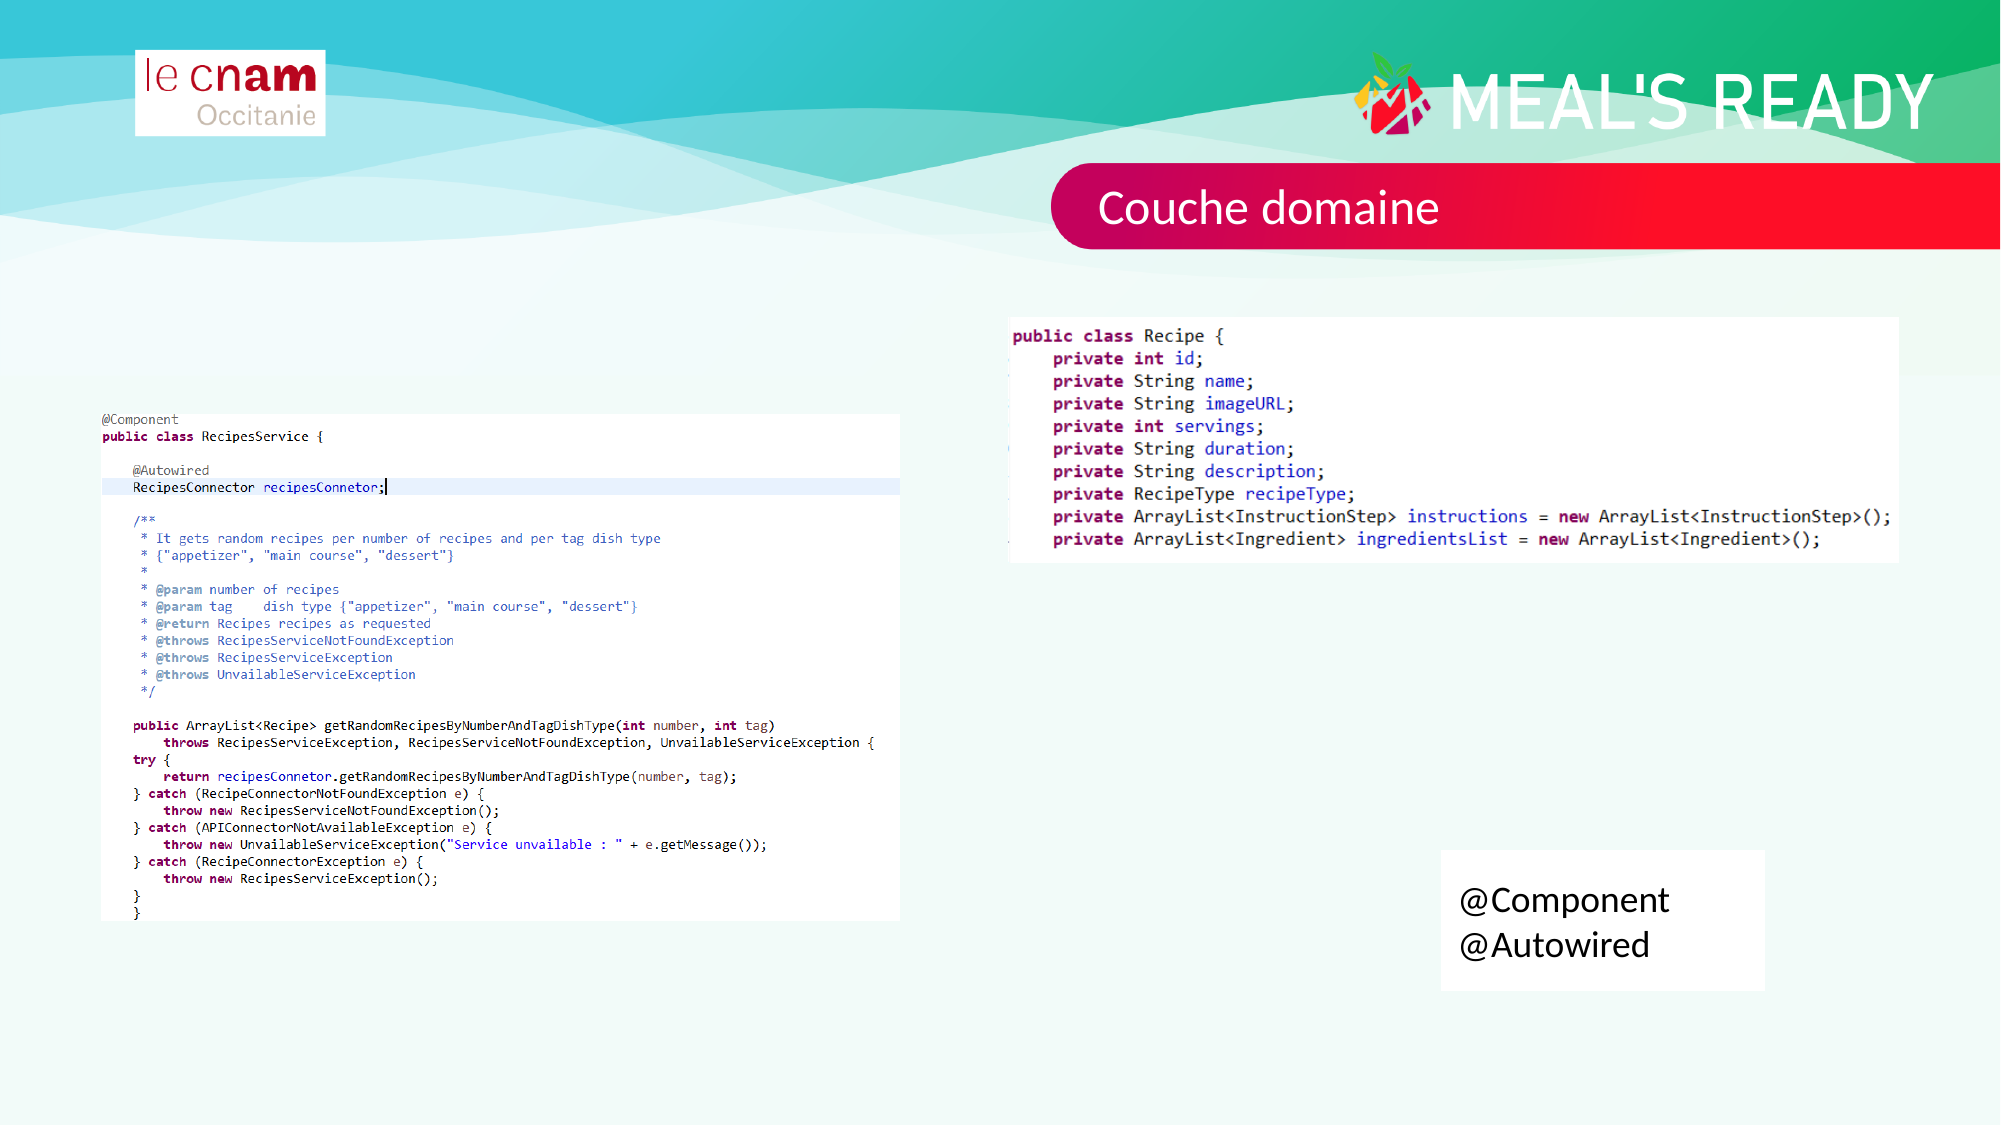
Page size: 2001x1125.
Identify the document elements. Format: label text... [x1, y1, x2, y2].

text_box @Component @Autowired [1442, 851, 1764, 990]
picture [0, 0, 2000, 1125]
text_box Couche domaine [1083, 173, 2000, 244]
